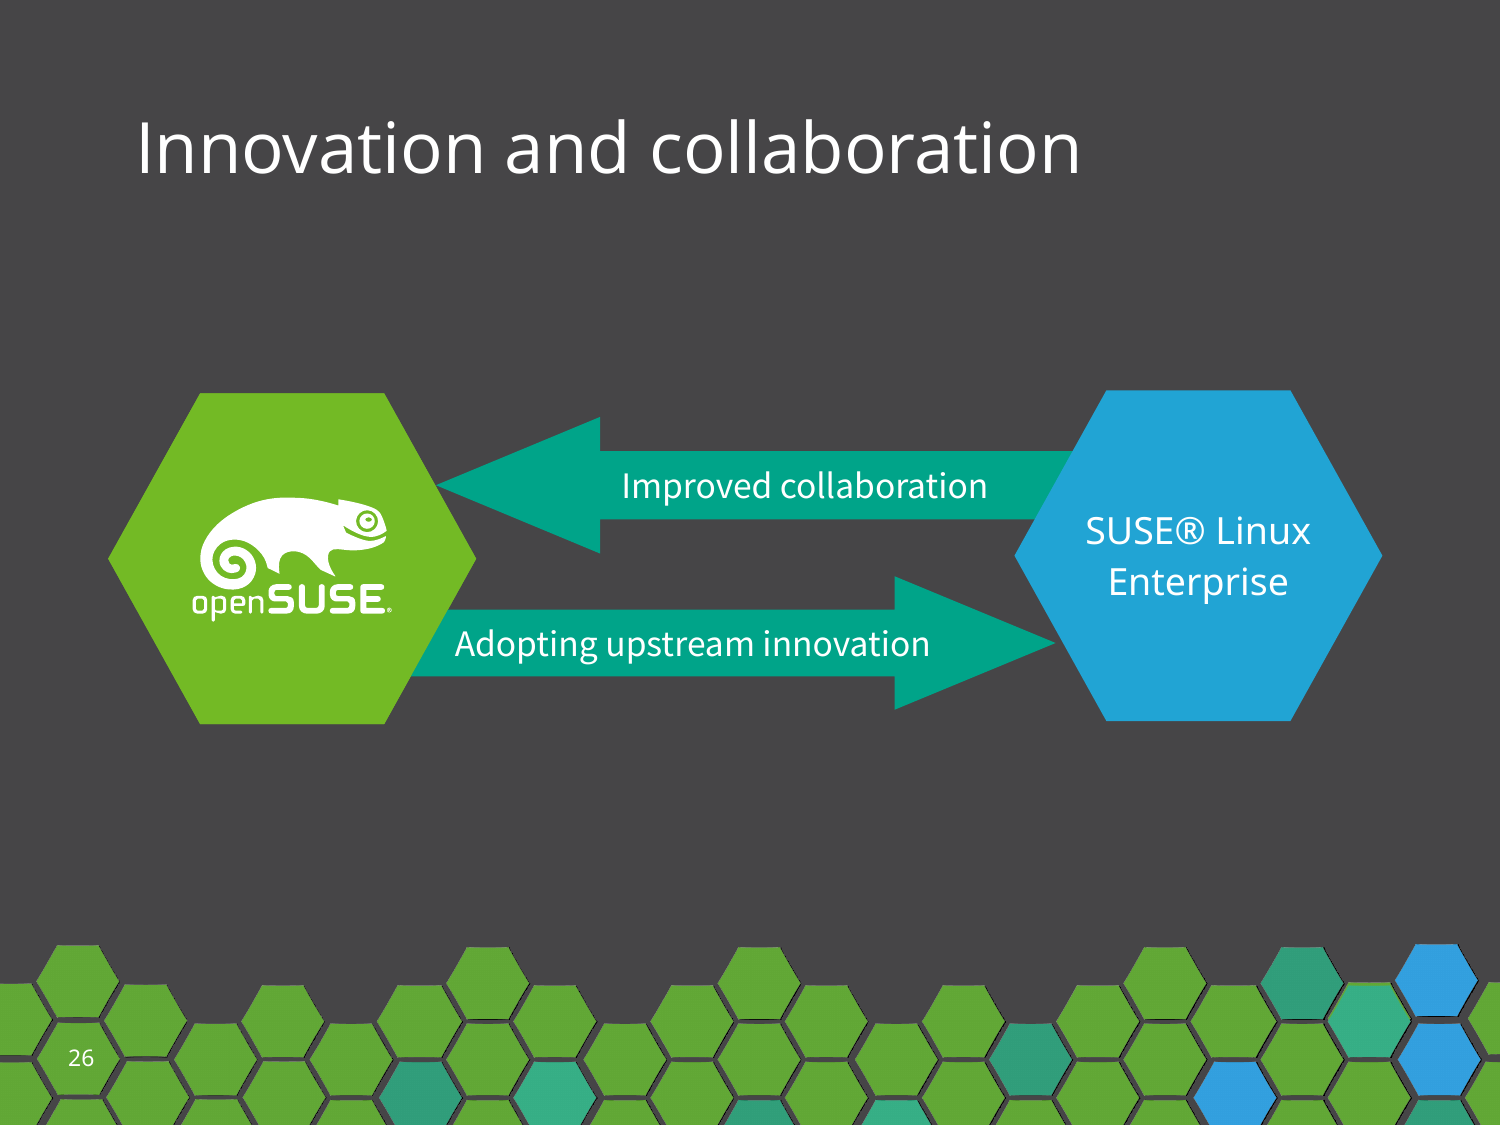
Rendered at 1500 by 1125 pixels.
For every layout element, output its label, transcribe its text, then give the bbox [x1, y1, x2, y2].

text_box [108, 393, 477, 725]
text_box Adopting upstream innovation [411, 576, 1056, 710]
picture [192, 497, 392, 622]
text_box Improved collaboration [436, 416, 1072, 554]
text_box SUSE® Linux Enterprise [1014, 390, 1383, 722]
picture [0, 944, 1500, 1125]
title Innovation and collaboration [135, 65, 1372, 228]
